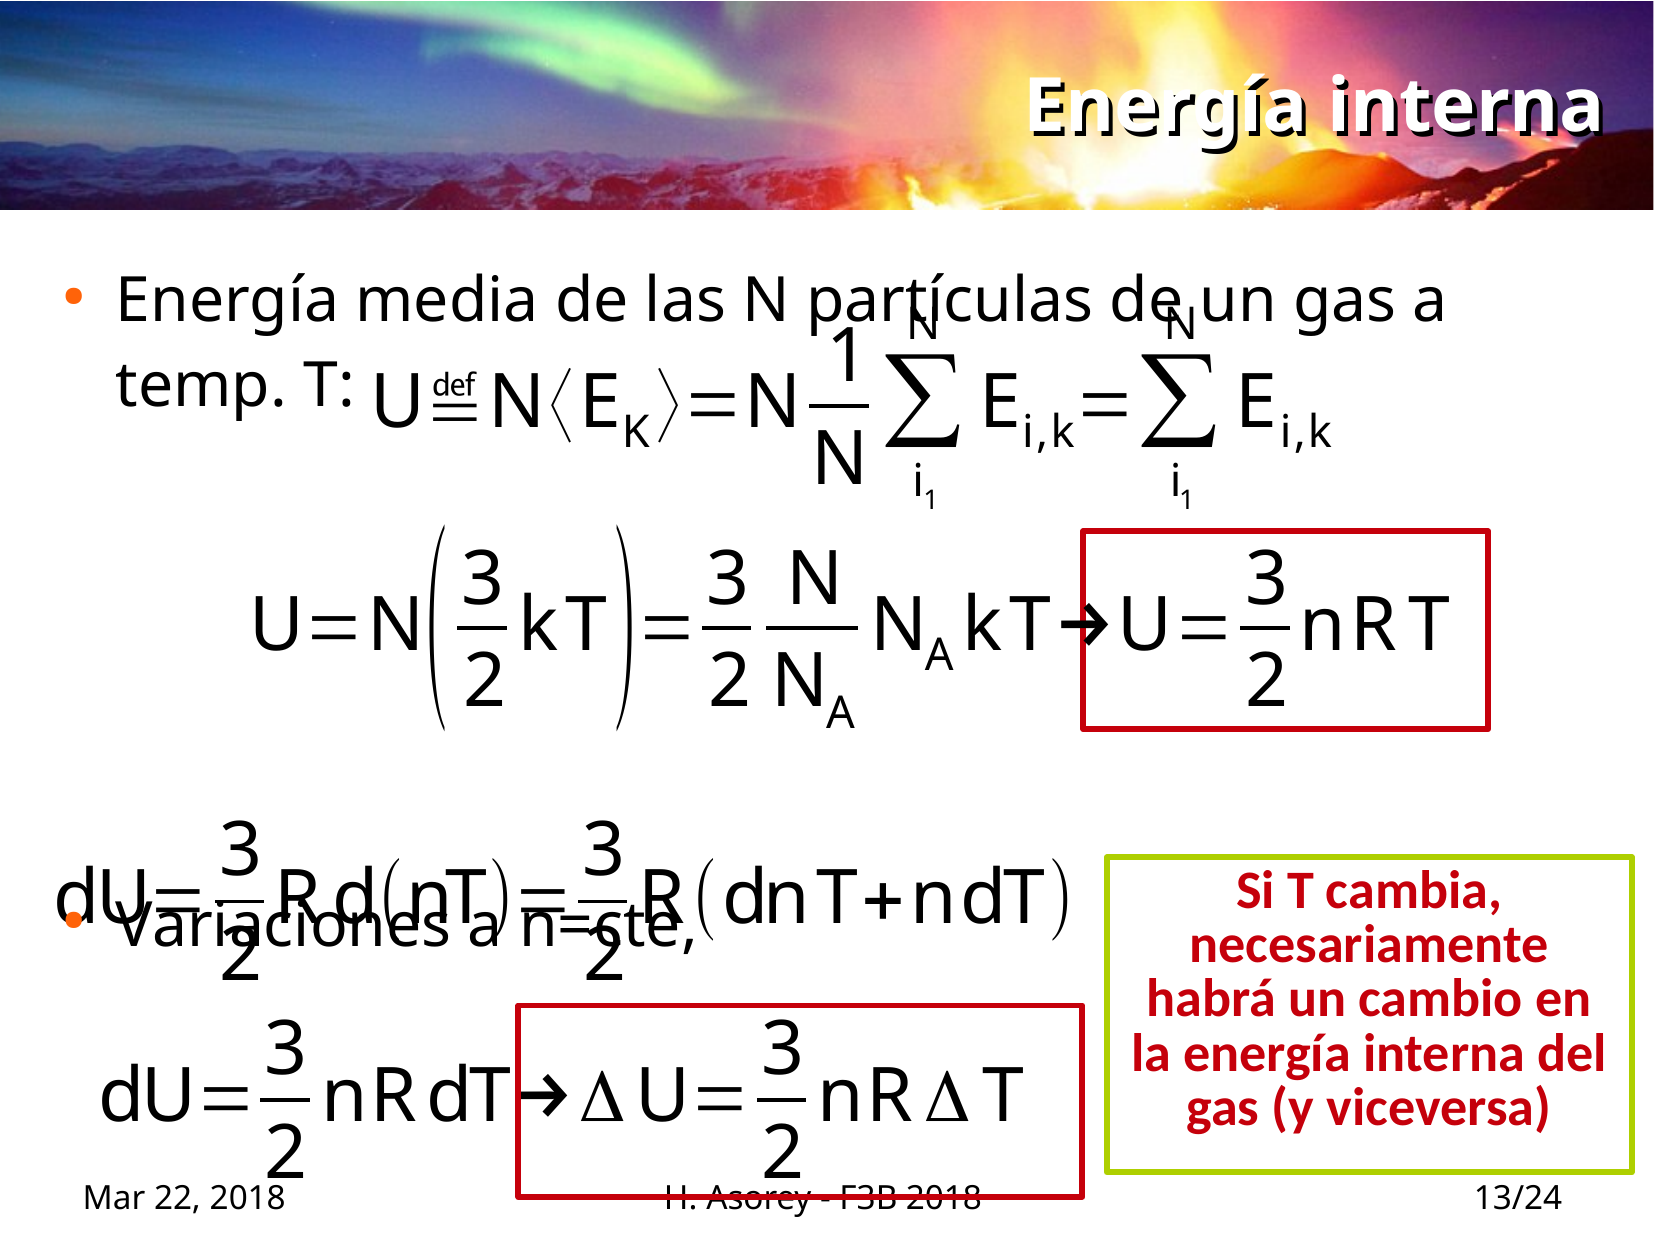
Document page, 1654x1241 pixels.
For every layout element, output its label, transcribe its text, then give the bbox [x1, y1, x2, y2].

title Energía interna [45, 15, 1606, 191]
list Energía media de las N partículas de un gas a temp. T: Variaciones a n=cte, [521, 1008, 1079, 1156]
list Energía media de las N partículas de un gas a temp. T: Variaciones a n=cte, [45, 255, 1606, 1156]
chart [521, 1156, 1079, 1194]
text_box Si T cambia, necesariamente habrá un cambio en la energía interna del gas (y viceversa) [1106, 857, 1632, 1173]
picture [0, 1, 1654, 210]
chart [243, 294, 1457, 740]
chart [45, 1156, 515, 1197]
